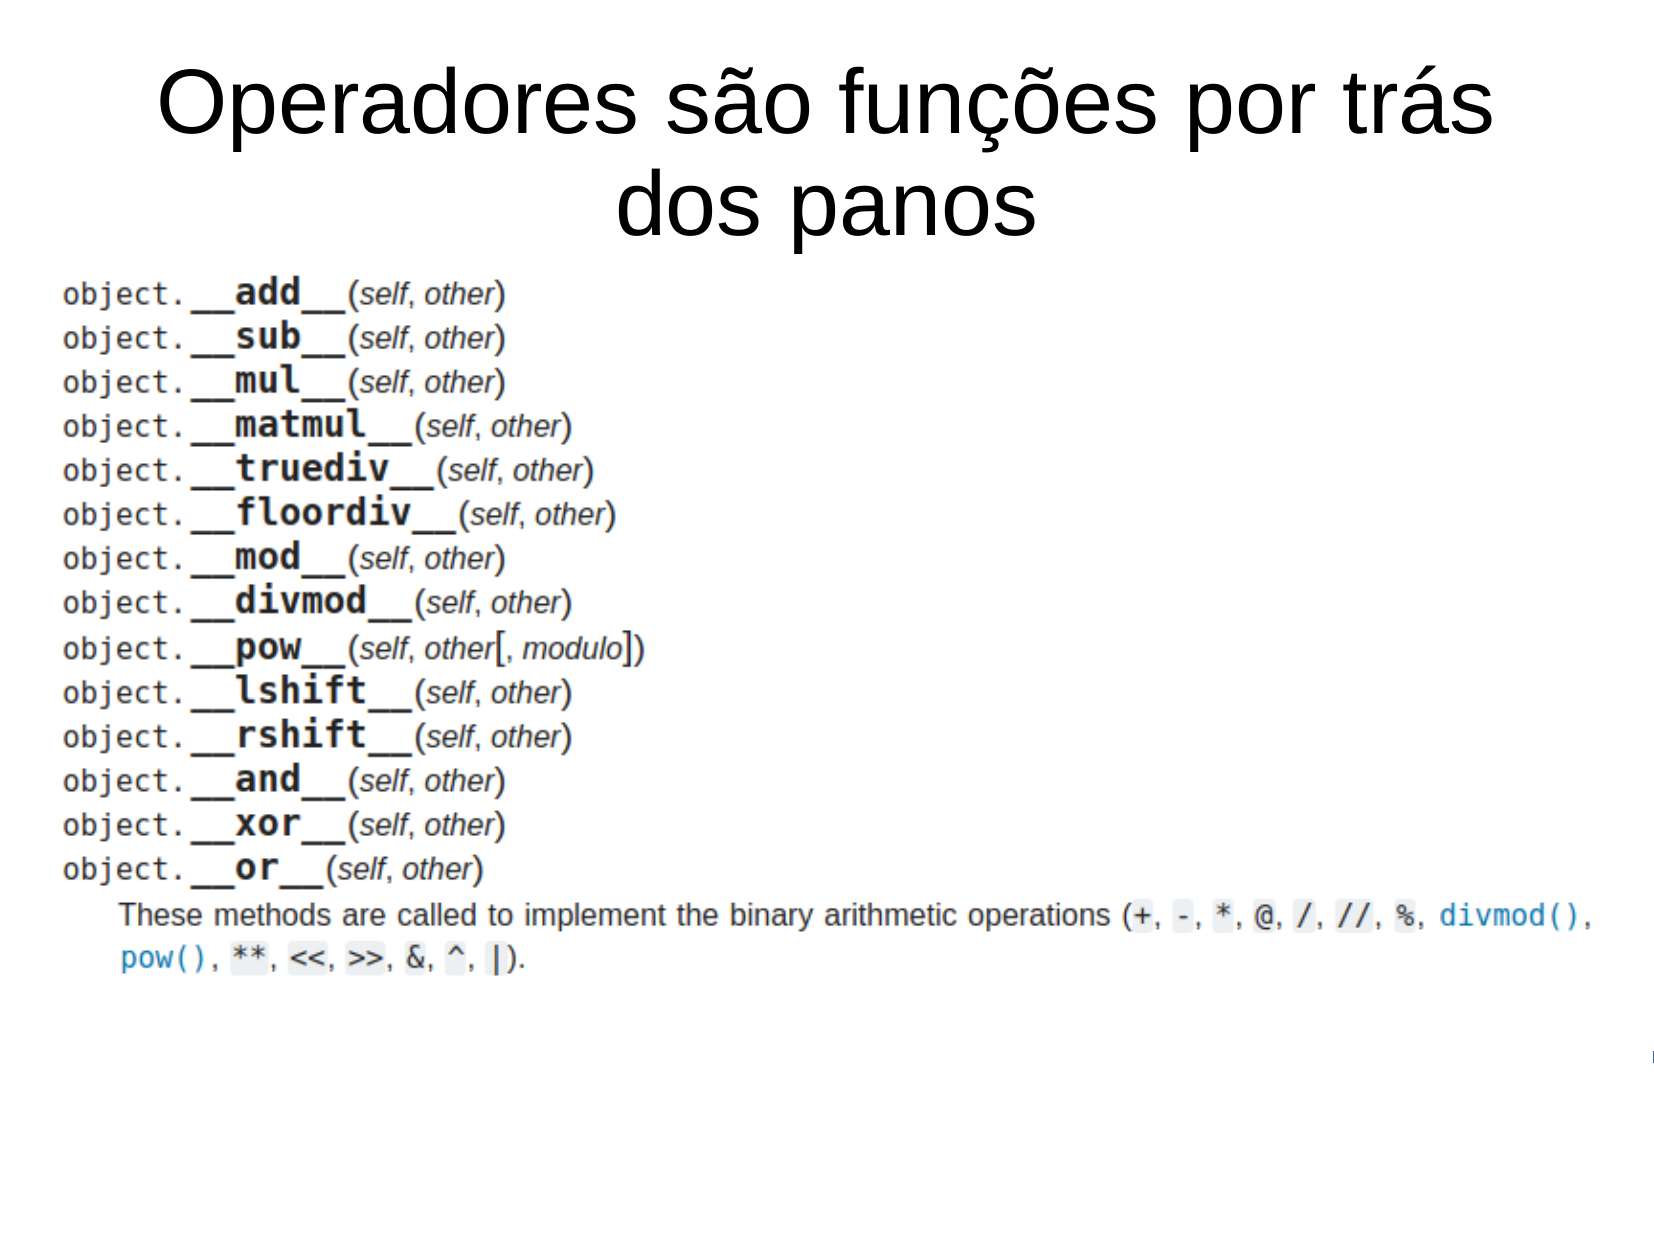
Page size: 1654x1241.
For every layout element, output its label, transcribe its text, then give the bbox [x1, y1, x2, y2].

title Operadores são funções por trás dos panos [82, 49, 1571, 257]
picture [47, 259, 1619, 993]
